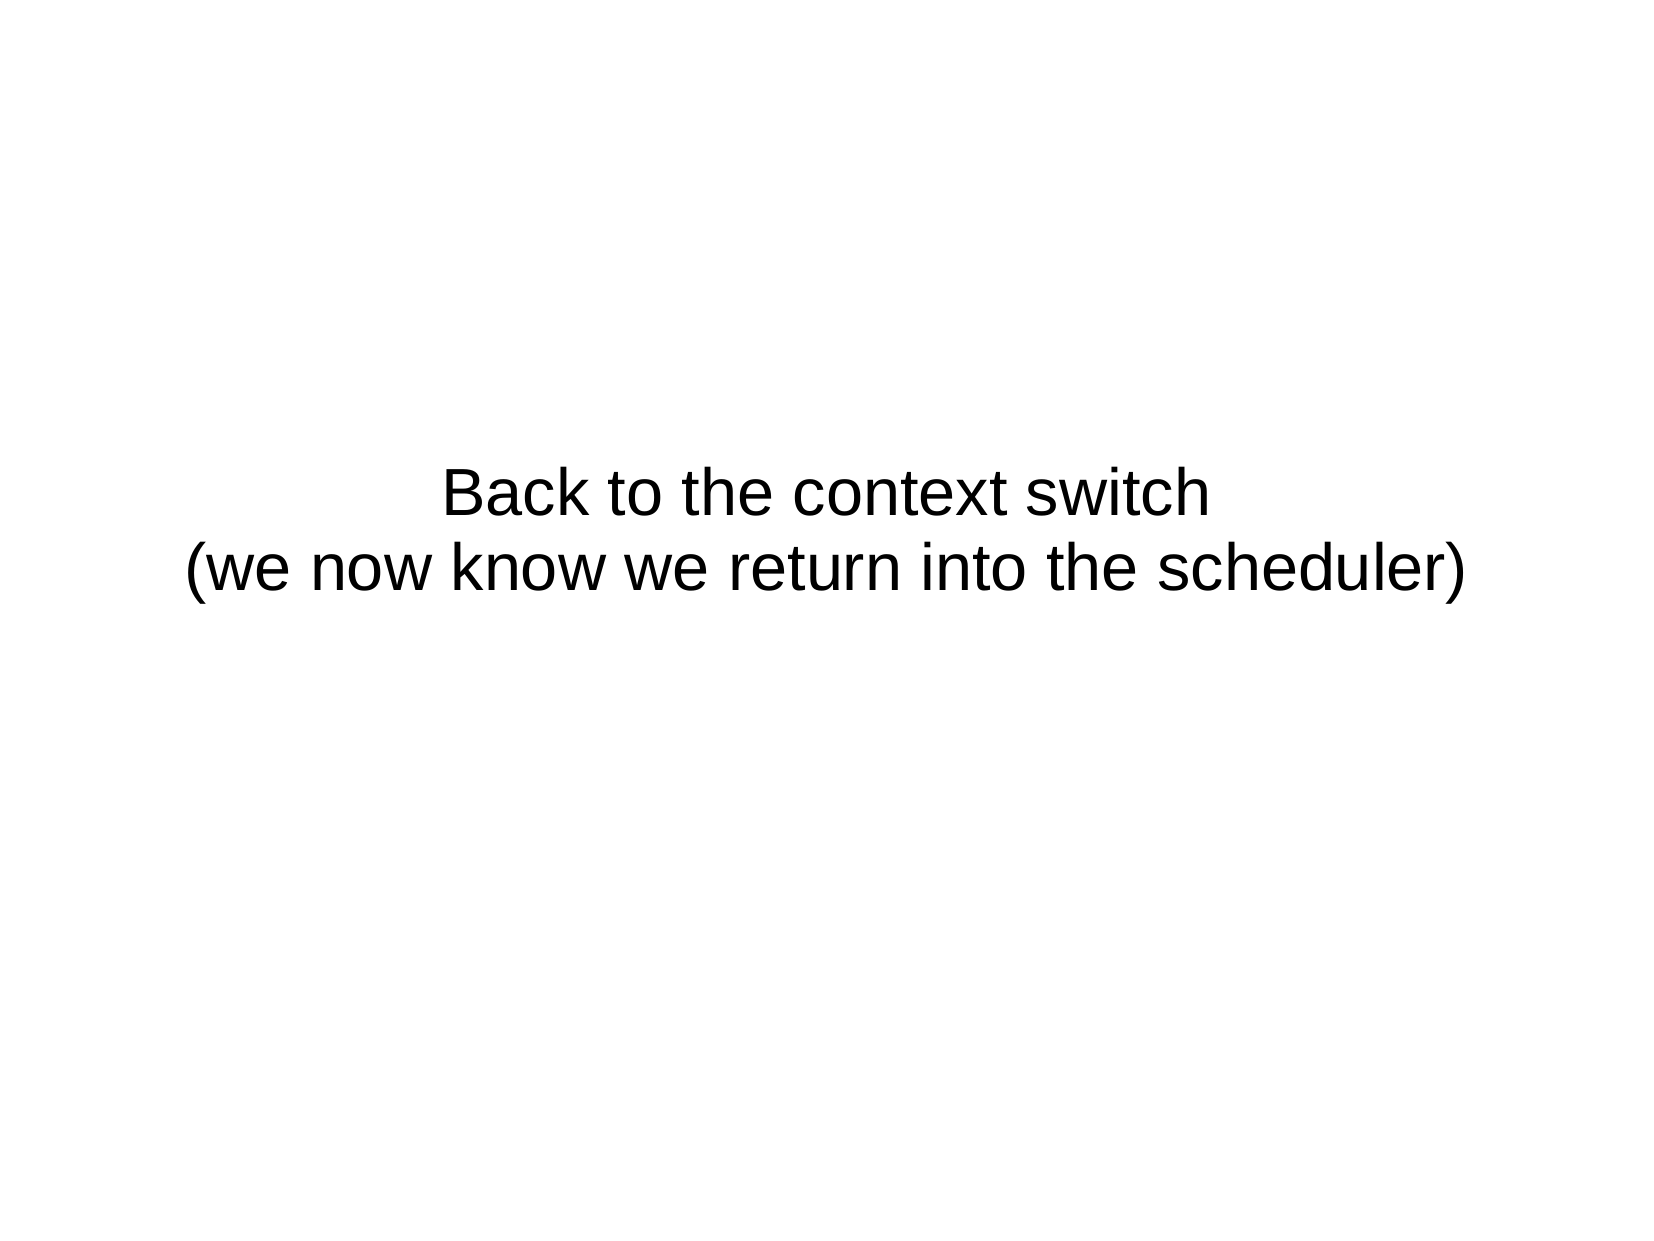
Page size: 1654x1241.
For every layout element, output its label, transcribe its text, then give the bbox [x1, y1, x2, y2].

subtitle Back to the context switch (we now know we return into the scheduler) [82, 49, 1571, 1010]
